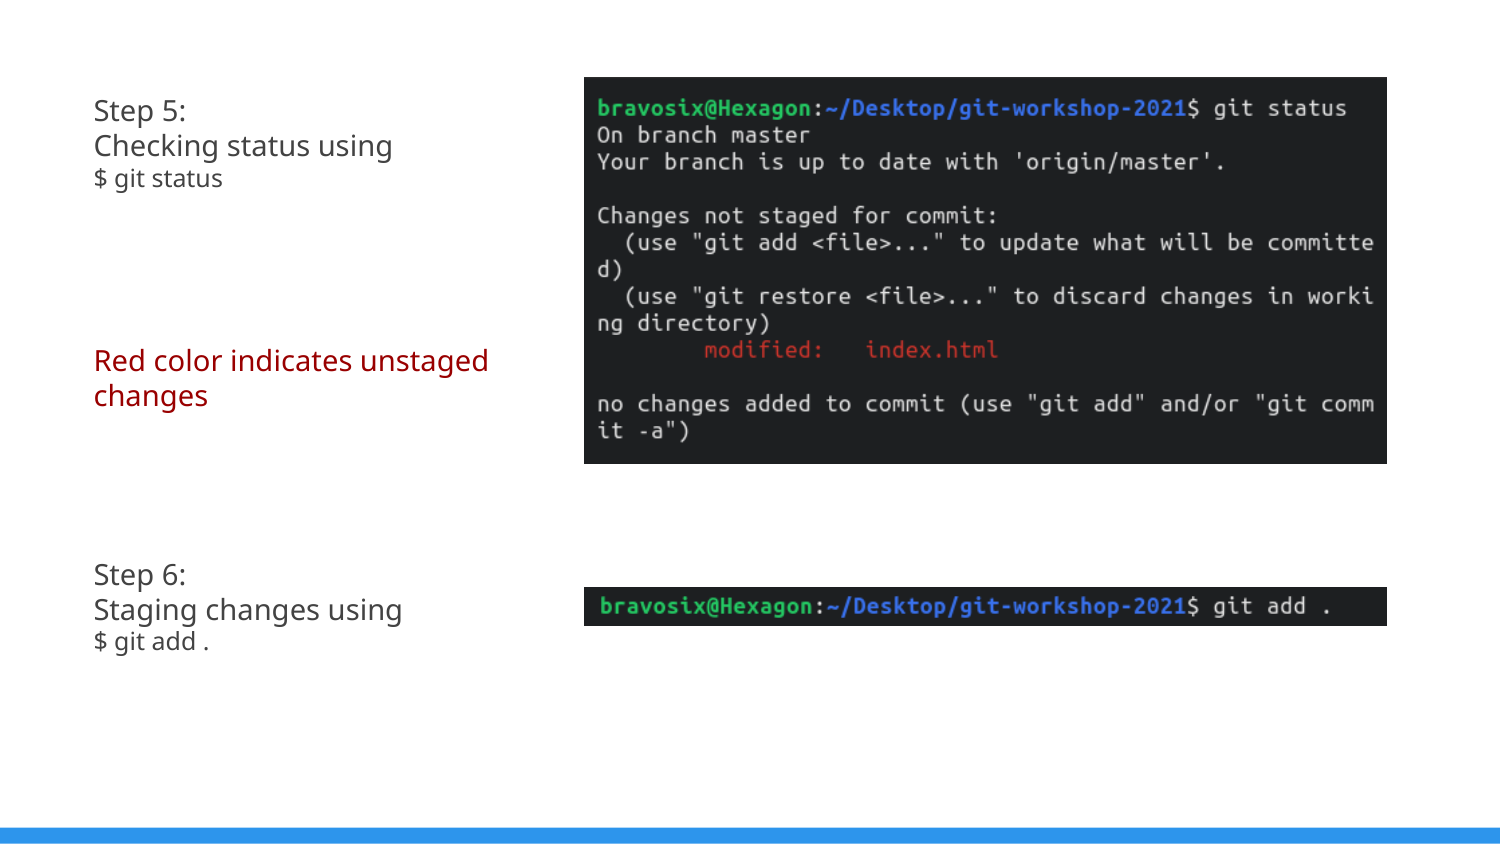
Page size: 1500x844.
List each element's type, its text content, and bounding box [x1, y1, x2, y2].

text_box Red color indicates unstaged changes [78, 326, 545, 427]
text_box Step 5: Checking status using $ git status [78, 77, 545, 208]
text_box Step 6: Staging changes using $ git add . [78, 540, 545, 671]
picture [584, 587, 1387, 626]
picture [584, 77, 1387, 464]
